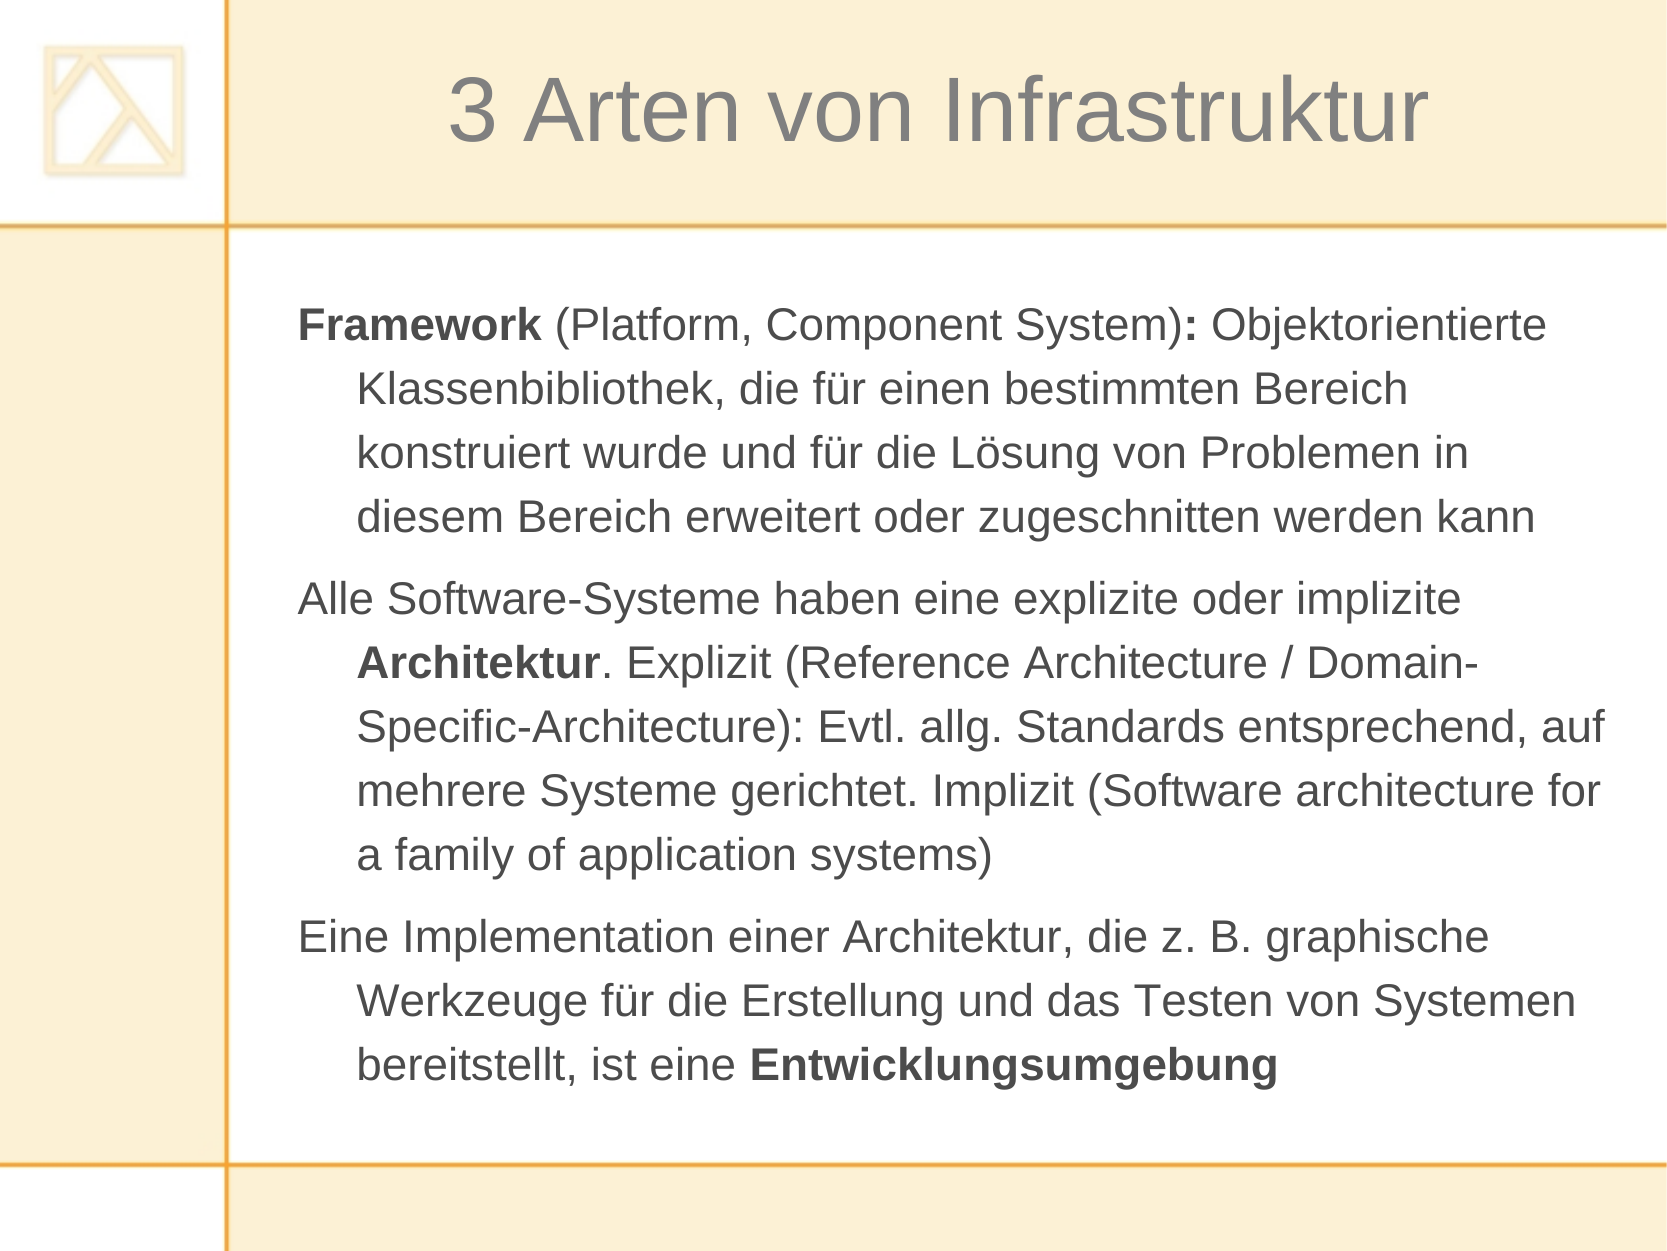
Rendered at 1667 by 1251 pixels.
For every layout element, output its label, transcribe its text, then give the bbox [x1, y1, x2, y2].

picture [0, 0, 1667, 1251]
list Framework (Platform, Component System): Objektorientierte Klassenbibliothek, die für einen bestimmten Bereich konstruiert wurde und für die Lösung von Problemen in diesem Bereich erweitert oder zugeschnitten werden kann Alle Software-Systeme haben eine explizite oder implizite Architektur. Explizit (Reference Architecture / Domain-Specific-Architecture): Evtl. allg. Standards entsprechend, auf mehrere Systeme gerichtet. Implizit (Software architecture for a family of application systems) Eine Implementation einer Architektur, die z. B. graphische Werkzeuge für die Erstellung und das Testen von Systemen bereitstellt, ist eine Entwicklungsumgebung [268, 285, 1611, 1134]
title 3 Arten von Infrastruktur [268, 0, 1611, 238]
